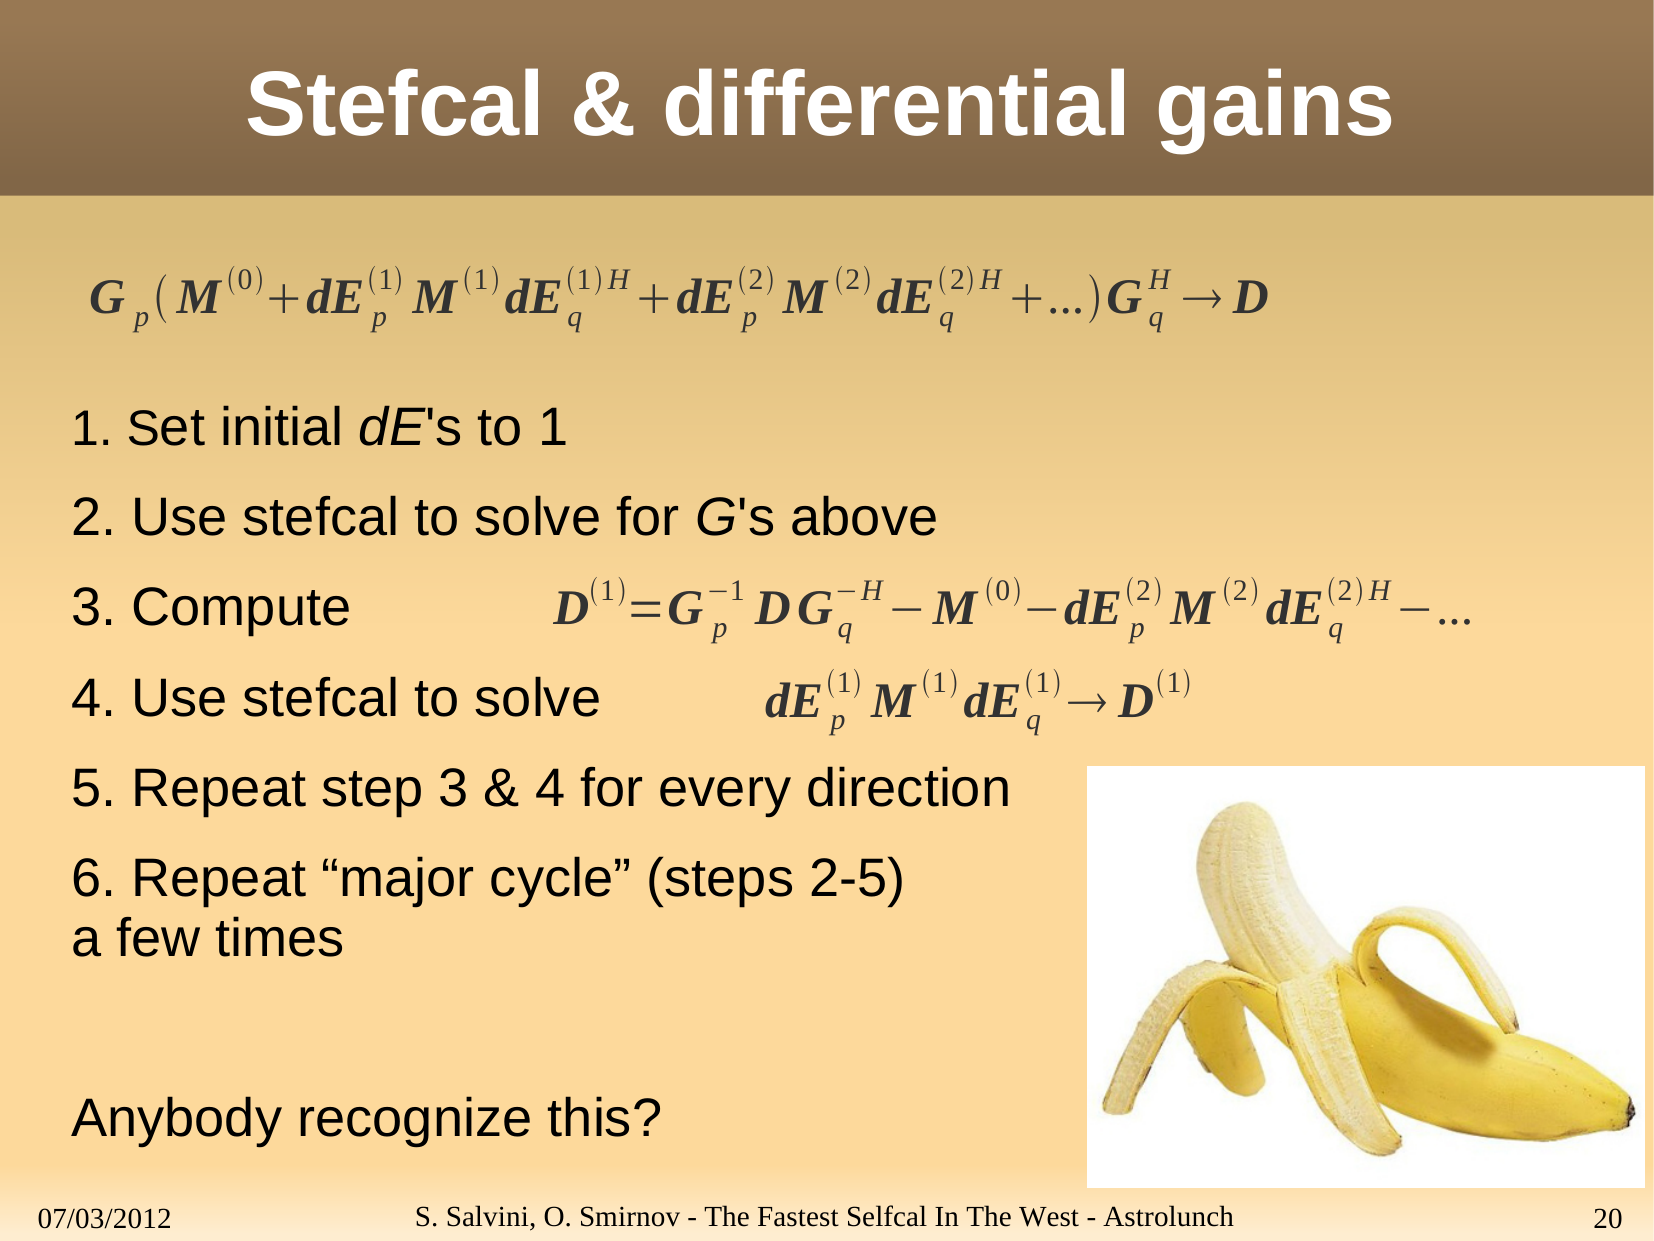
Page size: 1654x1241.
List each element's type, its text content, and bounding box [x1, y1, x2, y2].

list 1. Set initial dE's to 1 2. Use stefcal to solve for G's above 3. Compute 4. Use stefcal to solve 5. Repeat step 3 & 4 for every direction 6. Repeat “major cycle” (steps 2-5) a few times Anybody recognize this? [71, 396, 1560, 1149]
chart [542, 573, 1480, 644]
picture [0, 0, 1654, 1241]
title Stefcal & differential gains [76, 7, 1565, 200]
chart [757, 665, 1198, 736]
chart [82, 262, 1275, 333]
